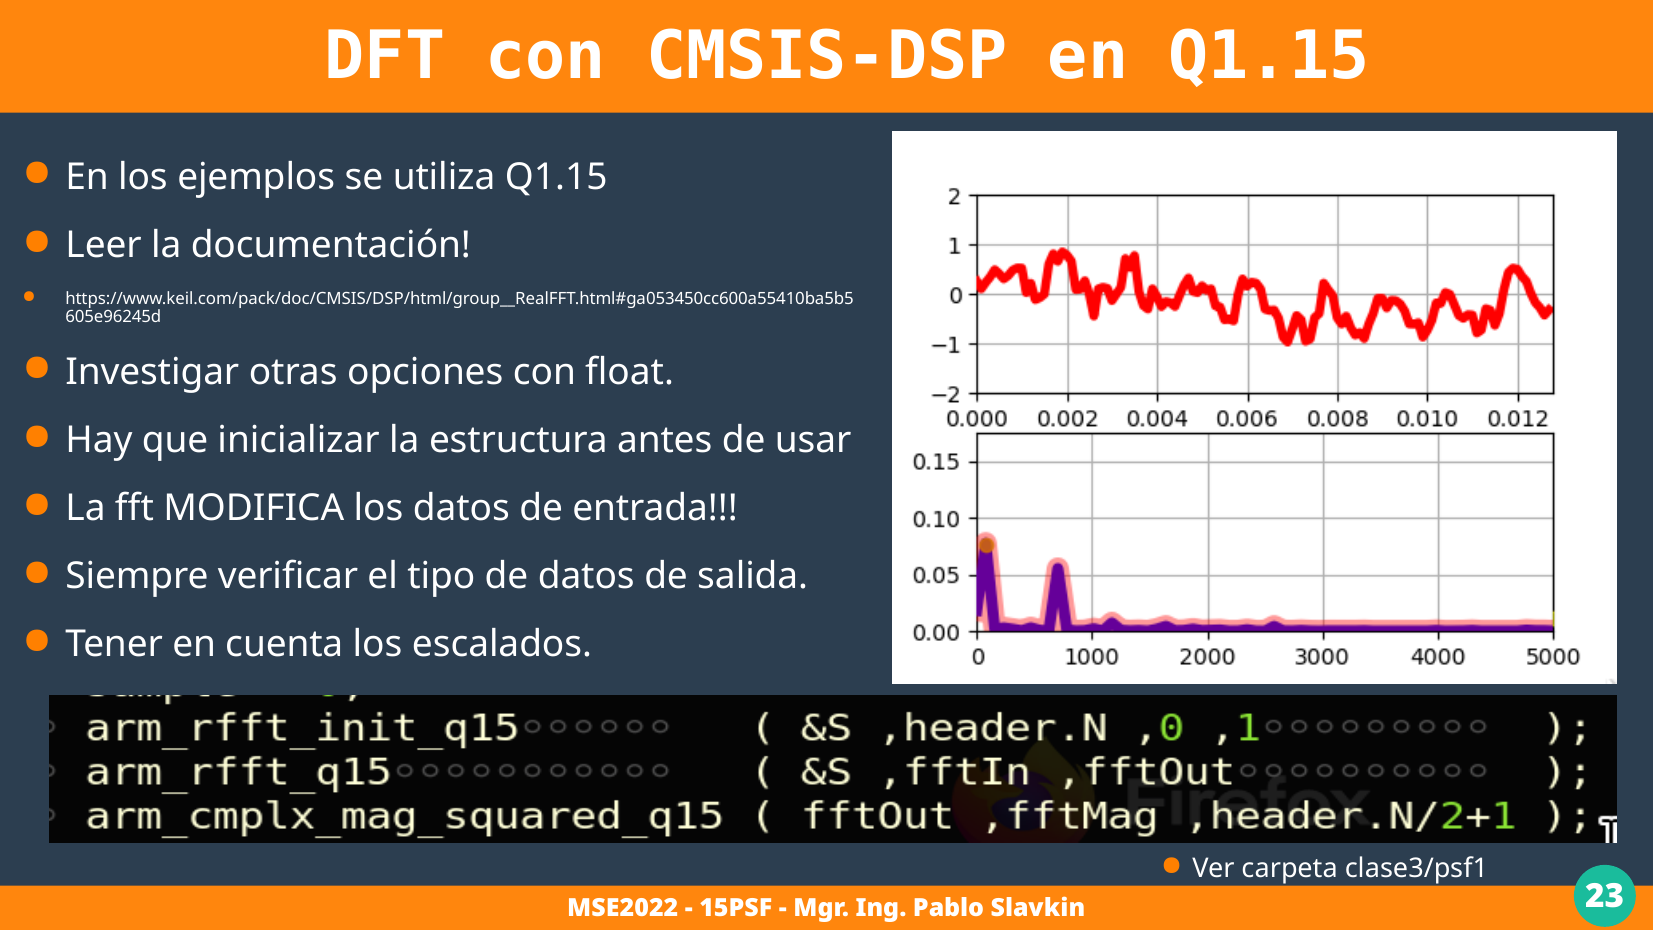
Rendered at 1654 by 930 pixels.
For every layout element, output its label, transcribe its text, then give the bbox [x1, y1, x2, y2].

list En los ejemplos se utiliza Q1.15 Leer la documentación! https://www.keil.com/pack/doc/CMSIS/DSP/html/group__RealFFT.html#ga053450cc600a55410ba5b5605e96245d Investigar otras opciones con float. Hay que inicializar la estructura antes de usar La fft MODIFICA los datos de entrada!!! Siempre verificar el tipo de datos de salida. Tener en cuenta los escalados. [7, 150, 863, 676]
list Ver carpeta clase3/psf1 [1150, 848, 1607, 887]
picture [49, 695, 1617, 843]
title DFT con CMSIS-DSP en Q1.15 [324, 16, 1404, 113]
picture [892, 131, 1617, 684]
